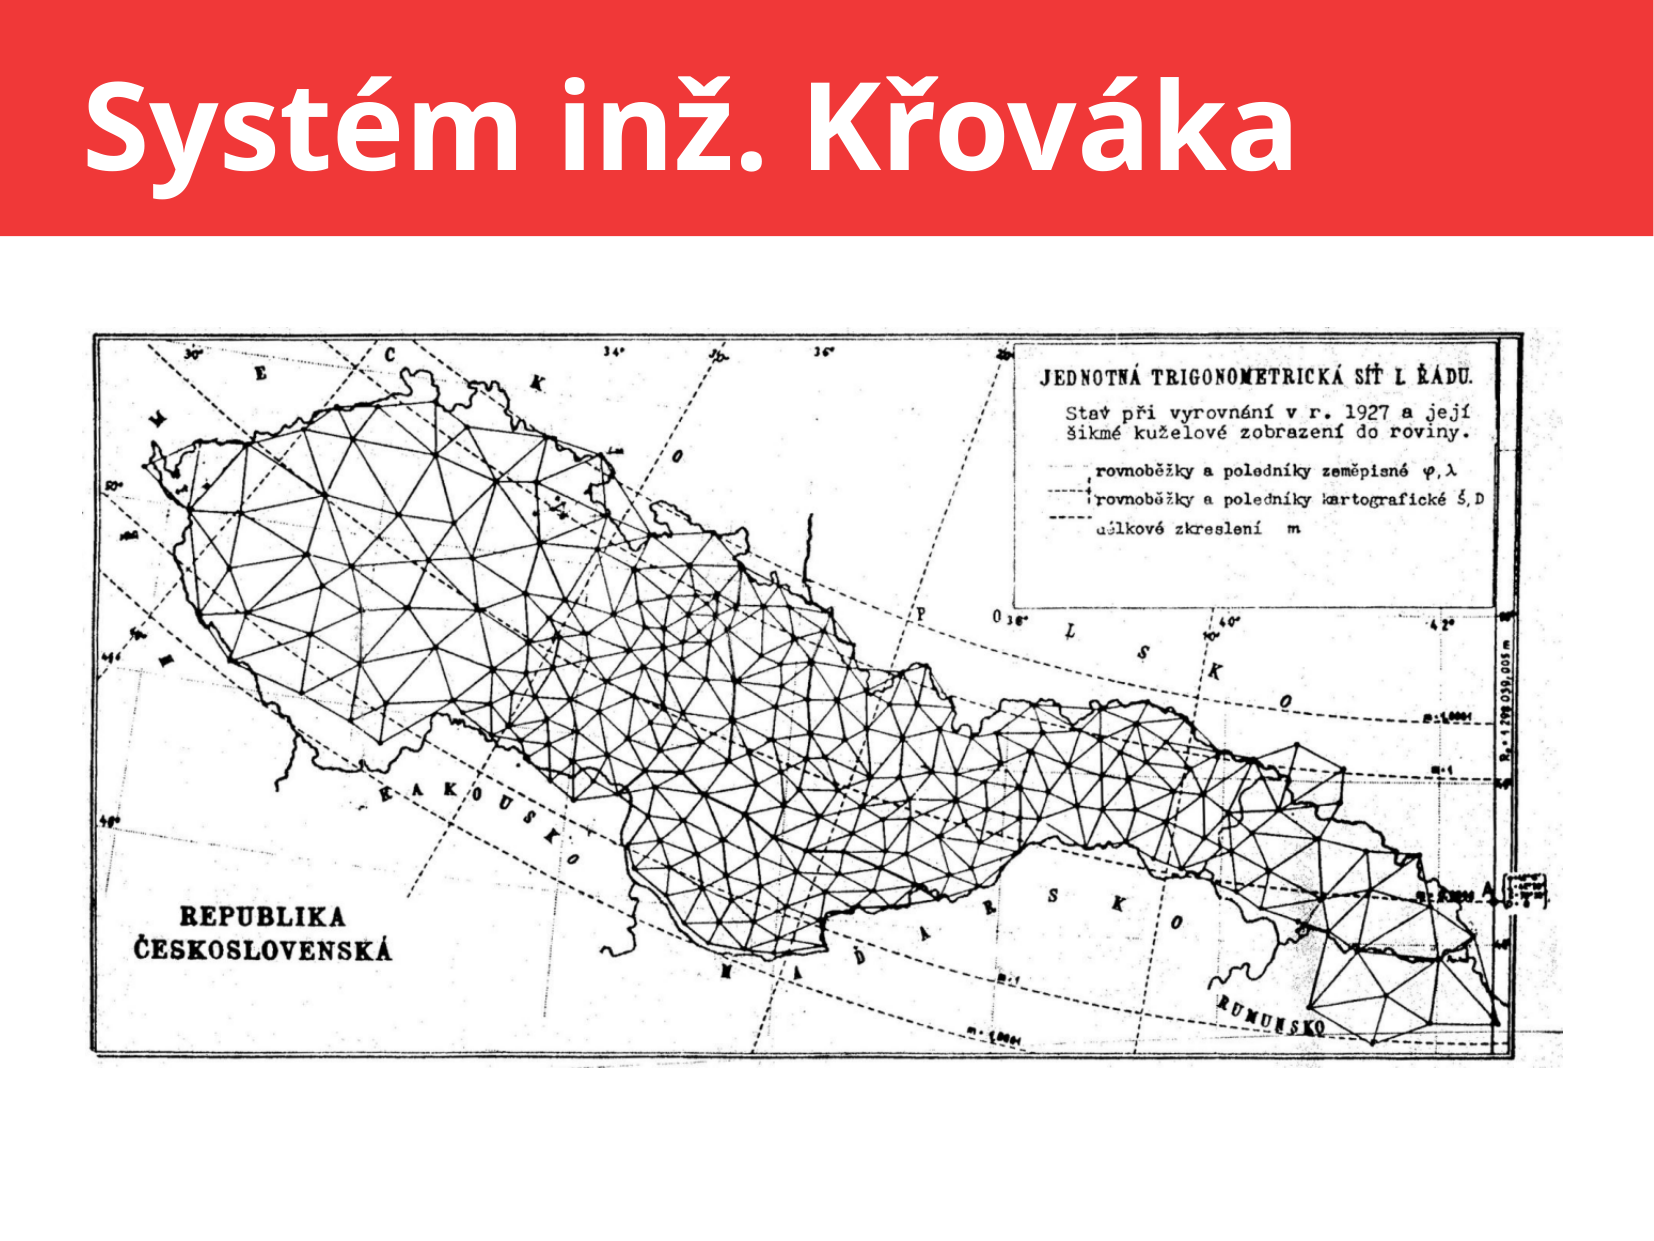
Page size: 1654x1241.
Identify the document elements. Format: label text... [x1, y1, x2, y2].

picture [82, 327, 1563, 1068]
title Systém inž. Křováka [82, 19, 1571, 227]
